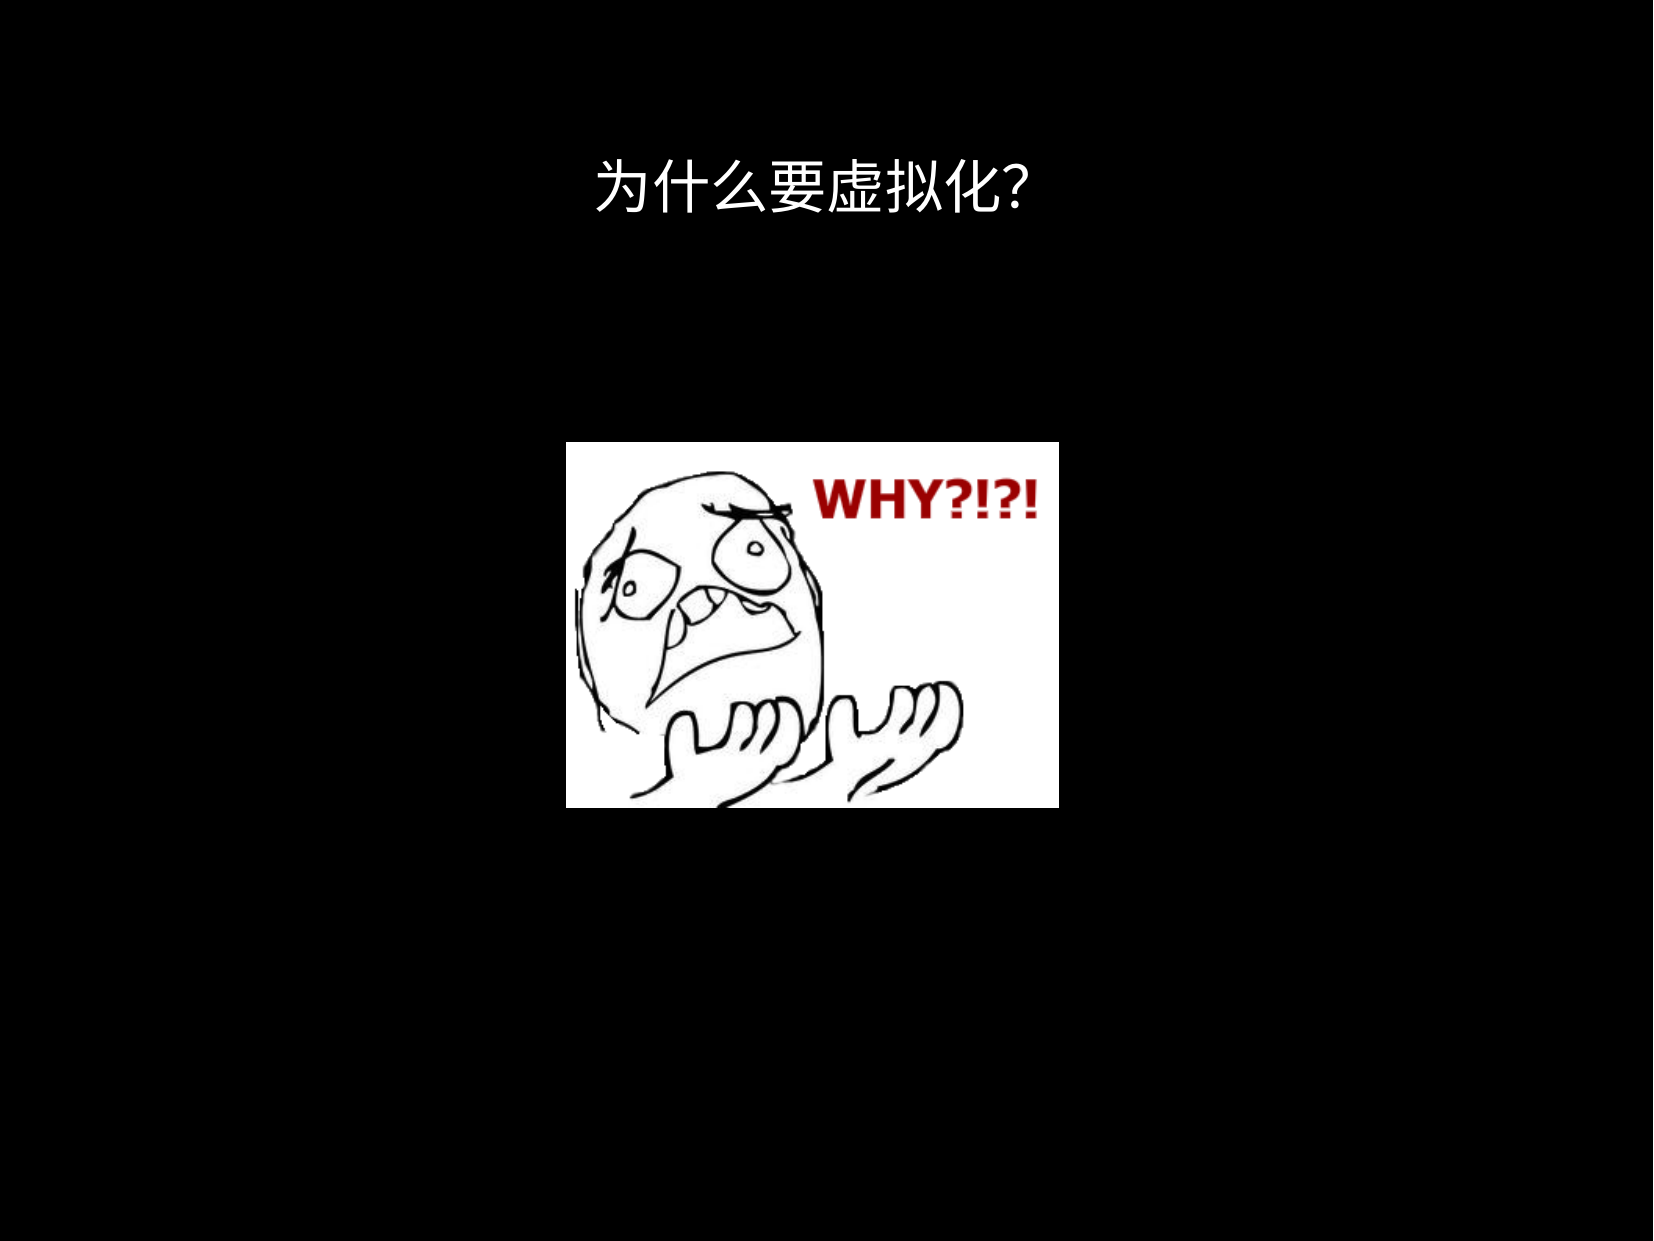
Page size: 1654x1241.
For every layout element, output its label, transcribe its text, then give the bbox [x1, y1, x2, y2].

text_box 为什么要虚拟化？ [579, 134, 1165, 225]
picture [566, 442, 1059, 808]
